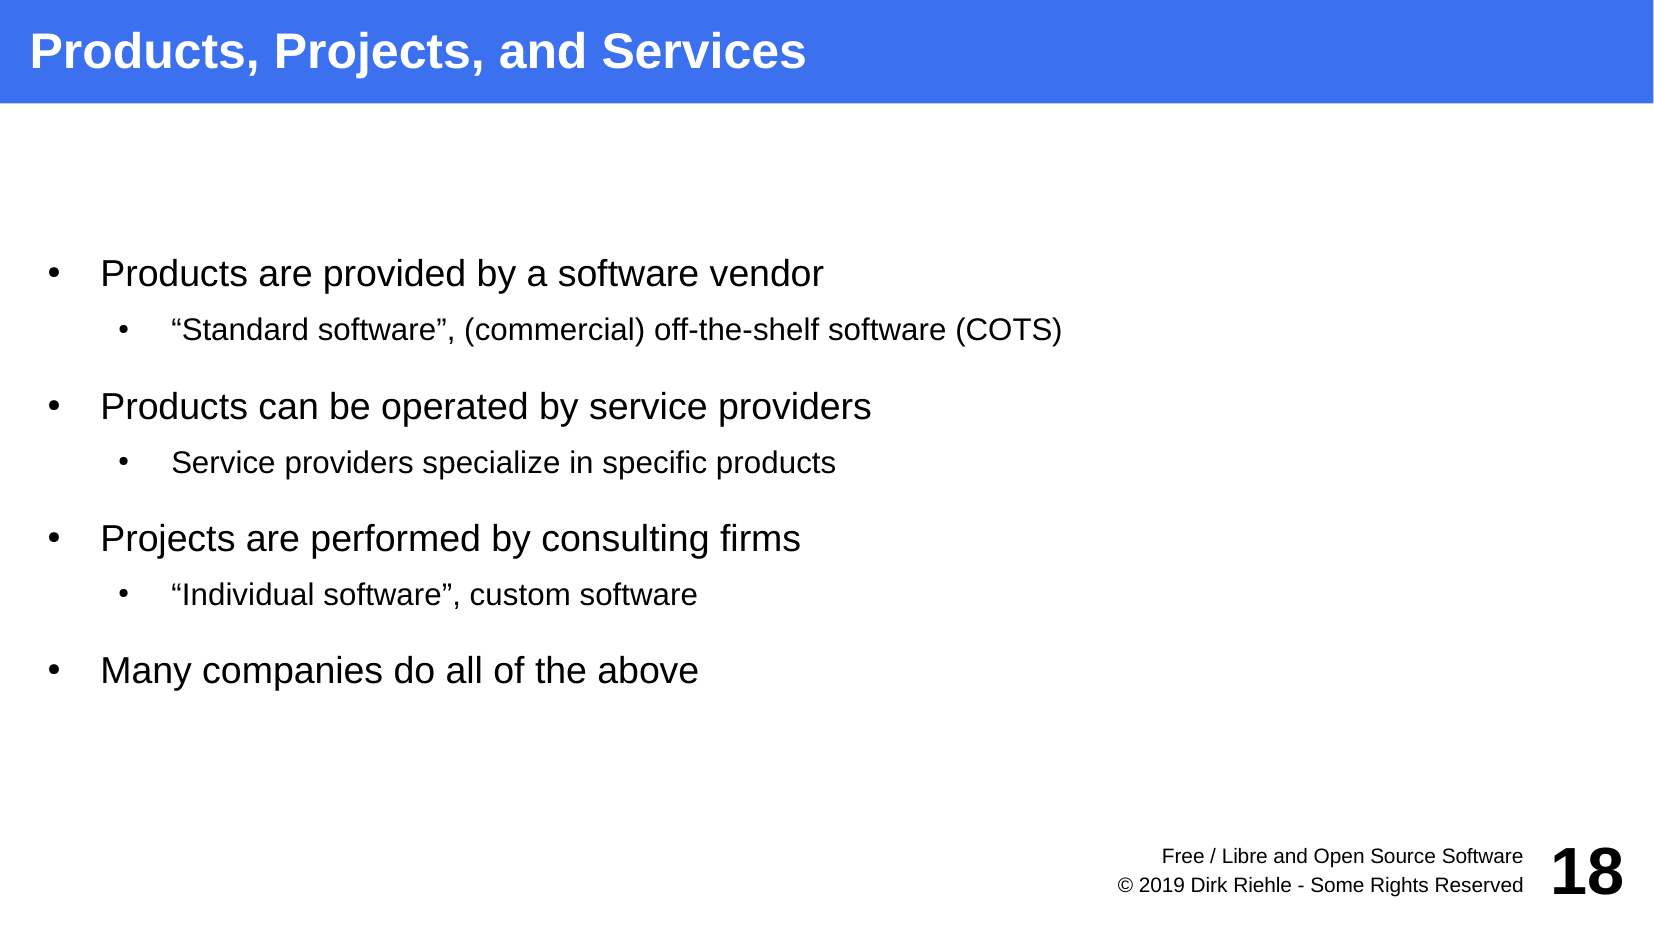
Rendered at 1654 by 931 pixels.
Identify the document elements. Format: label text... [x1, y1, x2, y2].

title Products, Projects, and Services [0, 0, 1654, 104]
list Products are provided by a software vendor “Standard software”, (commercial) off-the-shelf software (COTS) Products can be operated by service providers Service providers specialize in specific products Projects are performed by consulting firms “Individual software”, custom software Many companies do all of the above [29, 132, 1625, 813]
